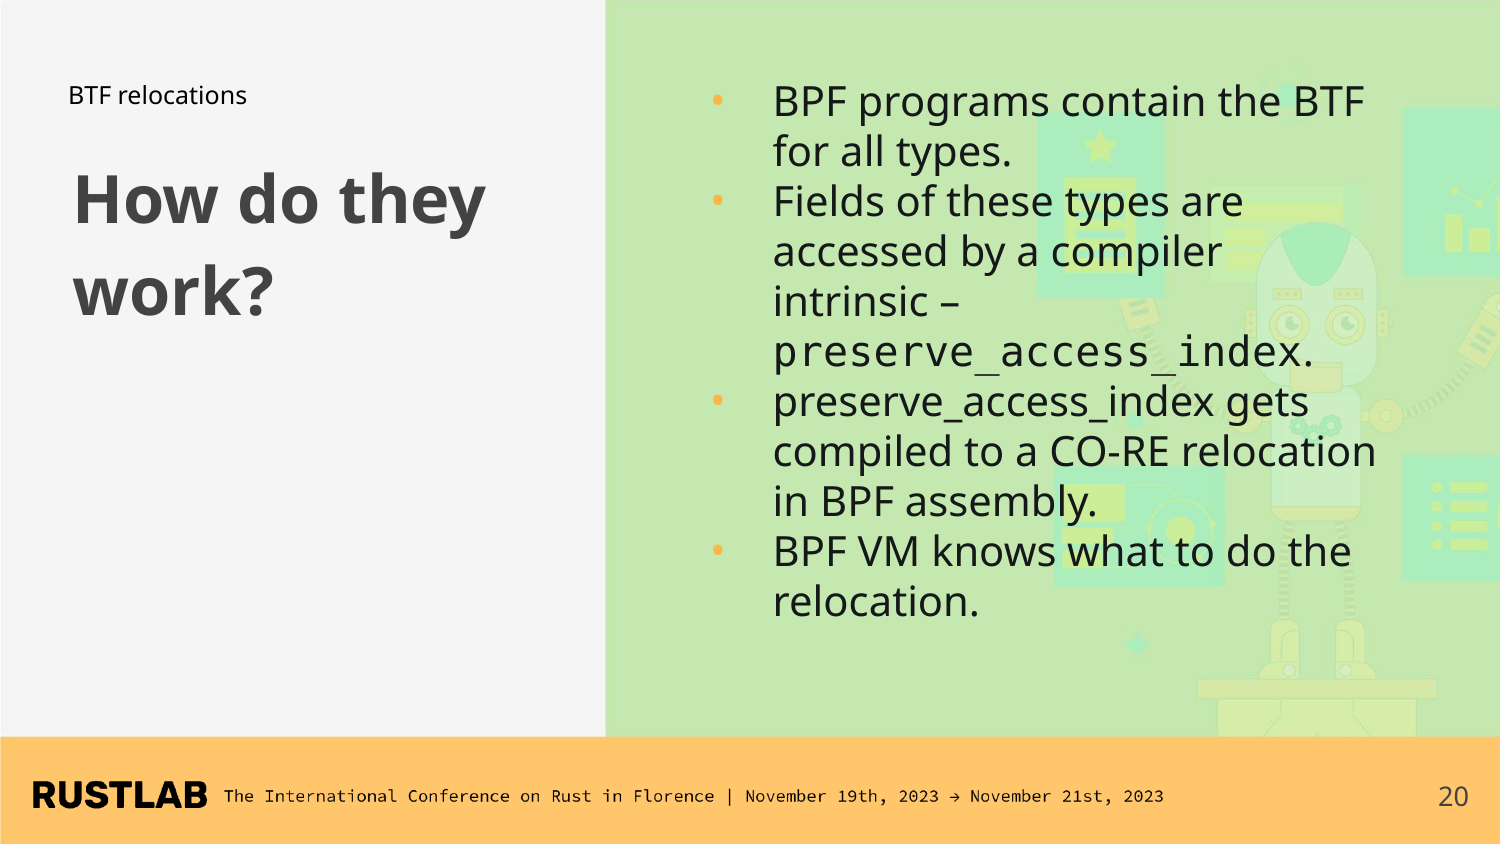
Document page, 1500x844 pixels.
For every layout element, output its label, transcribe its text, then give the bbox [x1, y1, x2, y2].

text_box BTF relocations [68, 79, 517, 118]
list BPF programs contain the BTF for all types. Fields of these types are accessed by a compiler intrinsic – preserve_access_index. preserve_access_index gets compiled to a CO-RE relocation in BPF assembly. BPF VM knows what to do the relocation. [682, 125, 1405, 624]
title How do they work? [57, 129, 506, 336]
picture [0, 0, 1500, 844]
